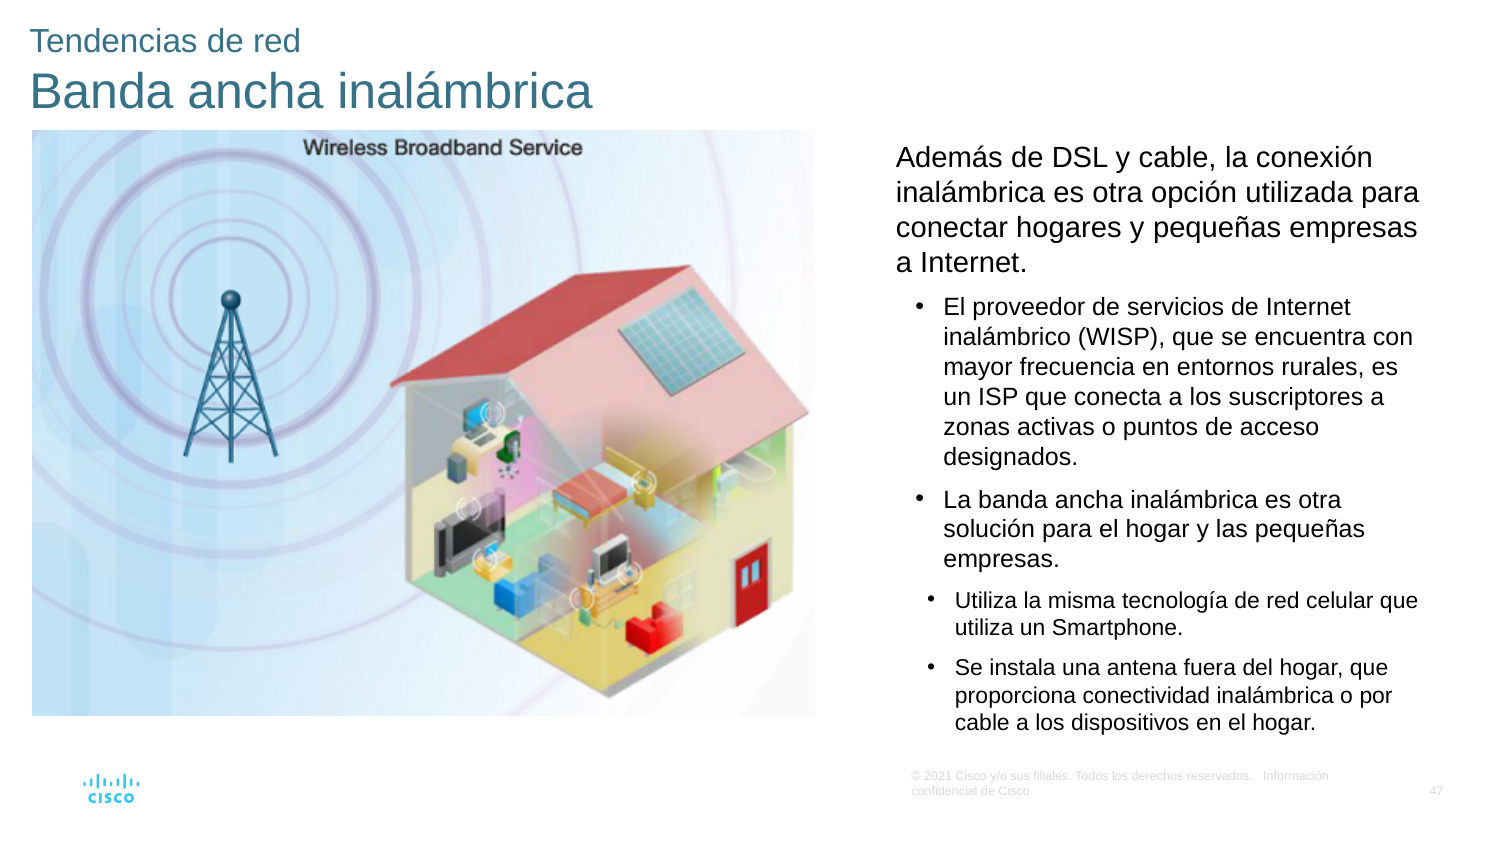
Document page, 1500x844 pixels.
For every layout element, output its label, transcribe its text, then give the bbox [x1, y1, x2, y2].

picture [32, 130, 815, 716]
title Tendencias de red Banda ancha inalámbrica [14, 6, 815, 131]
list Además de DSL y cable, la conexión inalámbrica es otra opción utilizada para conectar hogares y pequeñas empresas a Internet. El proveedor de servicios de Internet inalámbrico (WISP), que se encuentra con mayor frecuencia en entornos rurales, es un ISP que conecta a los suscriptores a zonas activas o puntos de acceso designados. La banda ancha inalámbrica es otra solución para el hogar y las pequeñas empresas. Utiliza la misma tecnología de red celular que utiliza un Smartphone. Se instala una antena fuera del hogar, que proporciona conectividad inalámbrica o por cable a los dispositivos en el hogar. [857, 131, 1461, 710]
